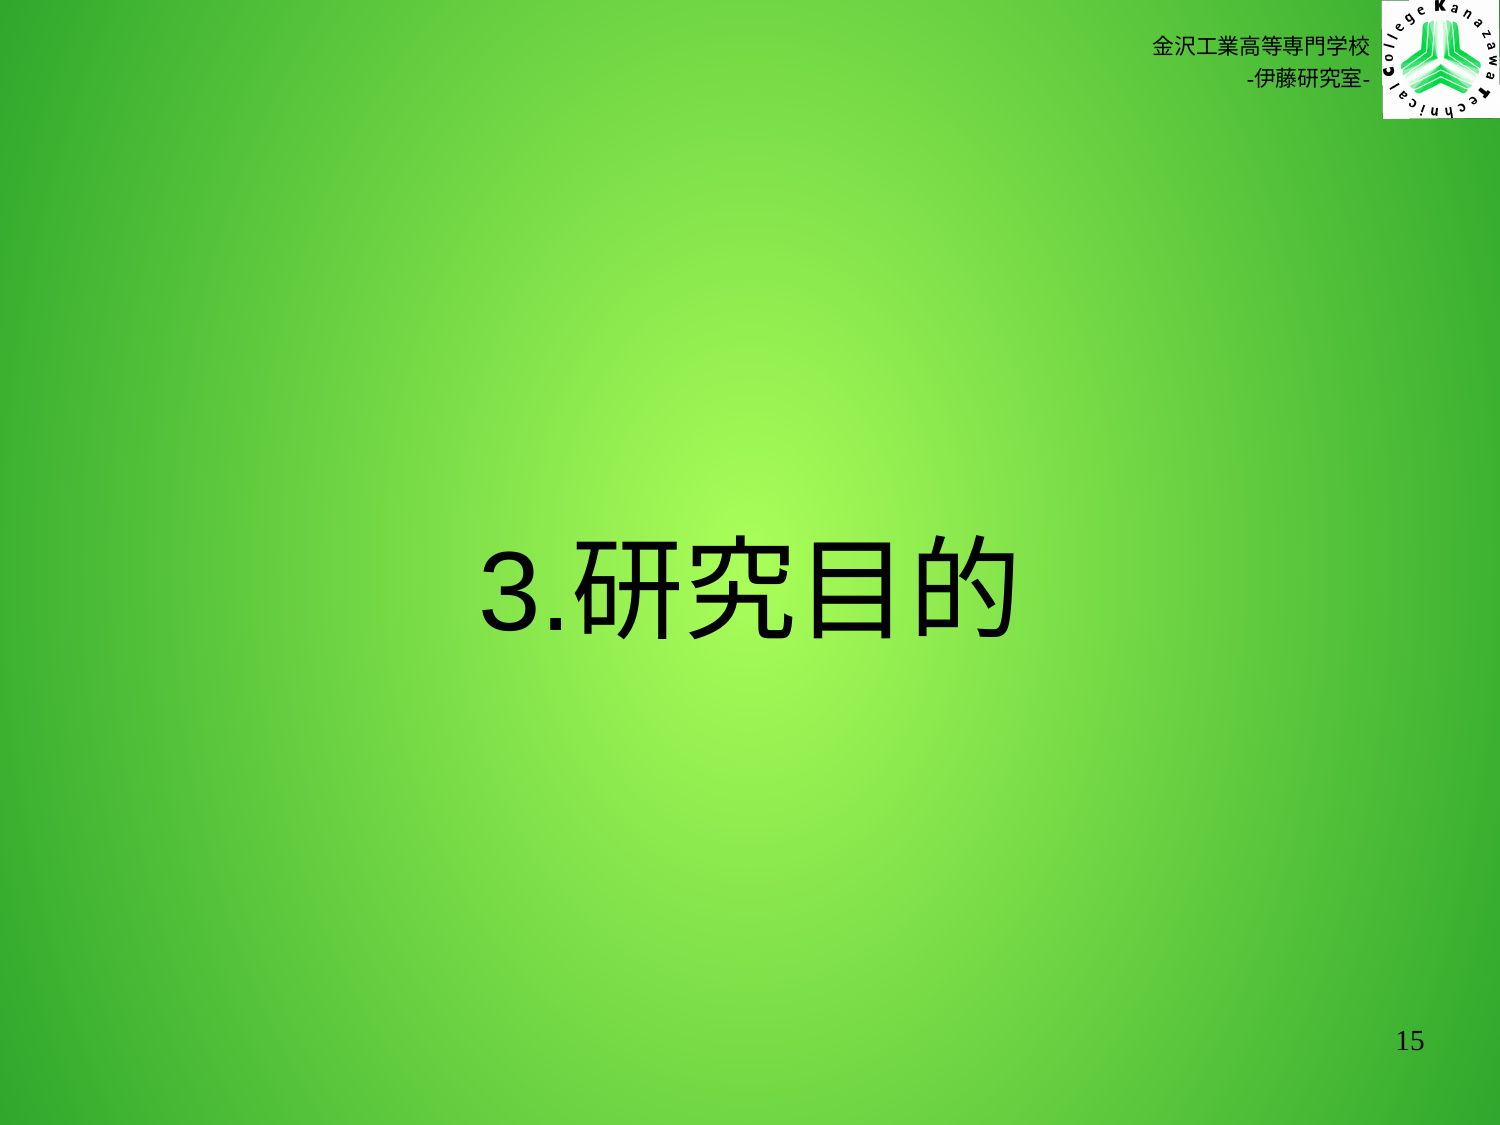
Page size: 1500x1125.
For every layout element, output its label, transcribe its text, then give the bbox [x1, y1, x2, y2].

text_box 3.研究目的 [463, 492, 1037, 633]
picture [1382, 0, 1500, 119]
